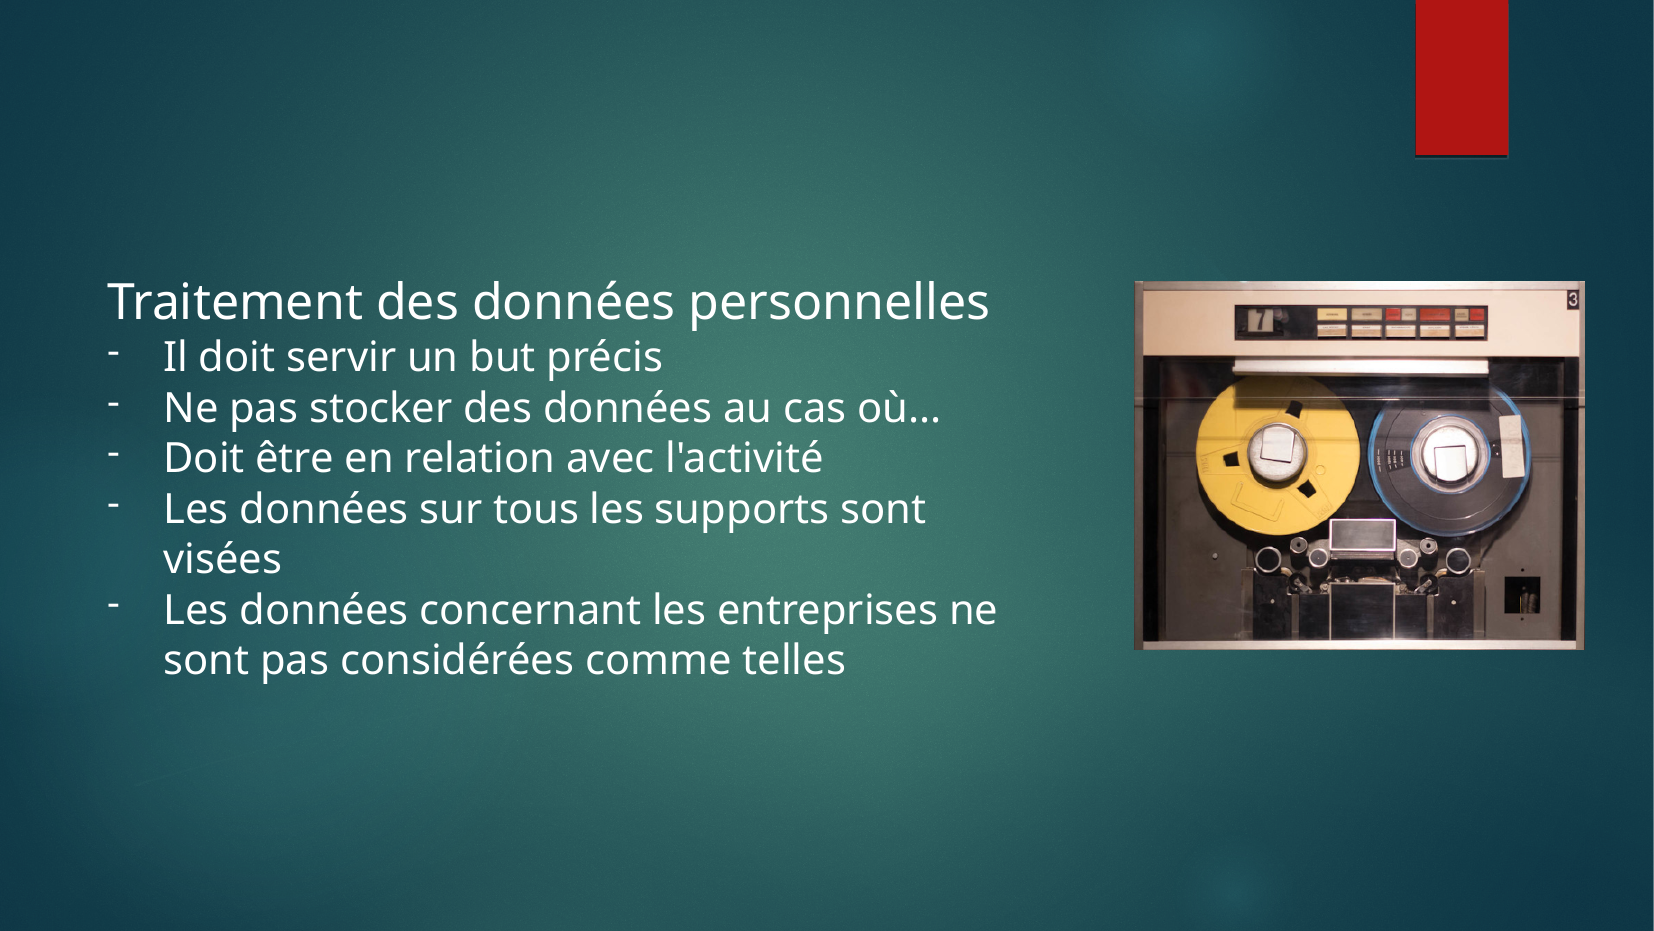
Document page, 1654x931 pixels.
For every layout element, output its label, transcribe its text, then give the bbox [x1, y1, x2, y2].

text_box Traitement des données personnelles Il doit servir un but précis Ne pas stocker des données au cas où... Doit être en relation avec l'activité Les données sur tous les supports sont visées Les données concernant les entreprises ne sont pas considérées comme telles [92, 262, 1060, 691]
picture [0, 0, 1654, 931]
